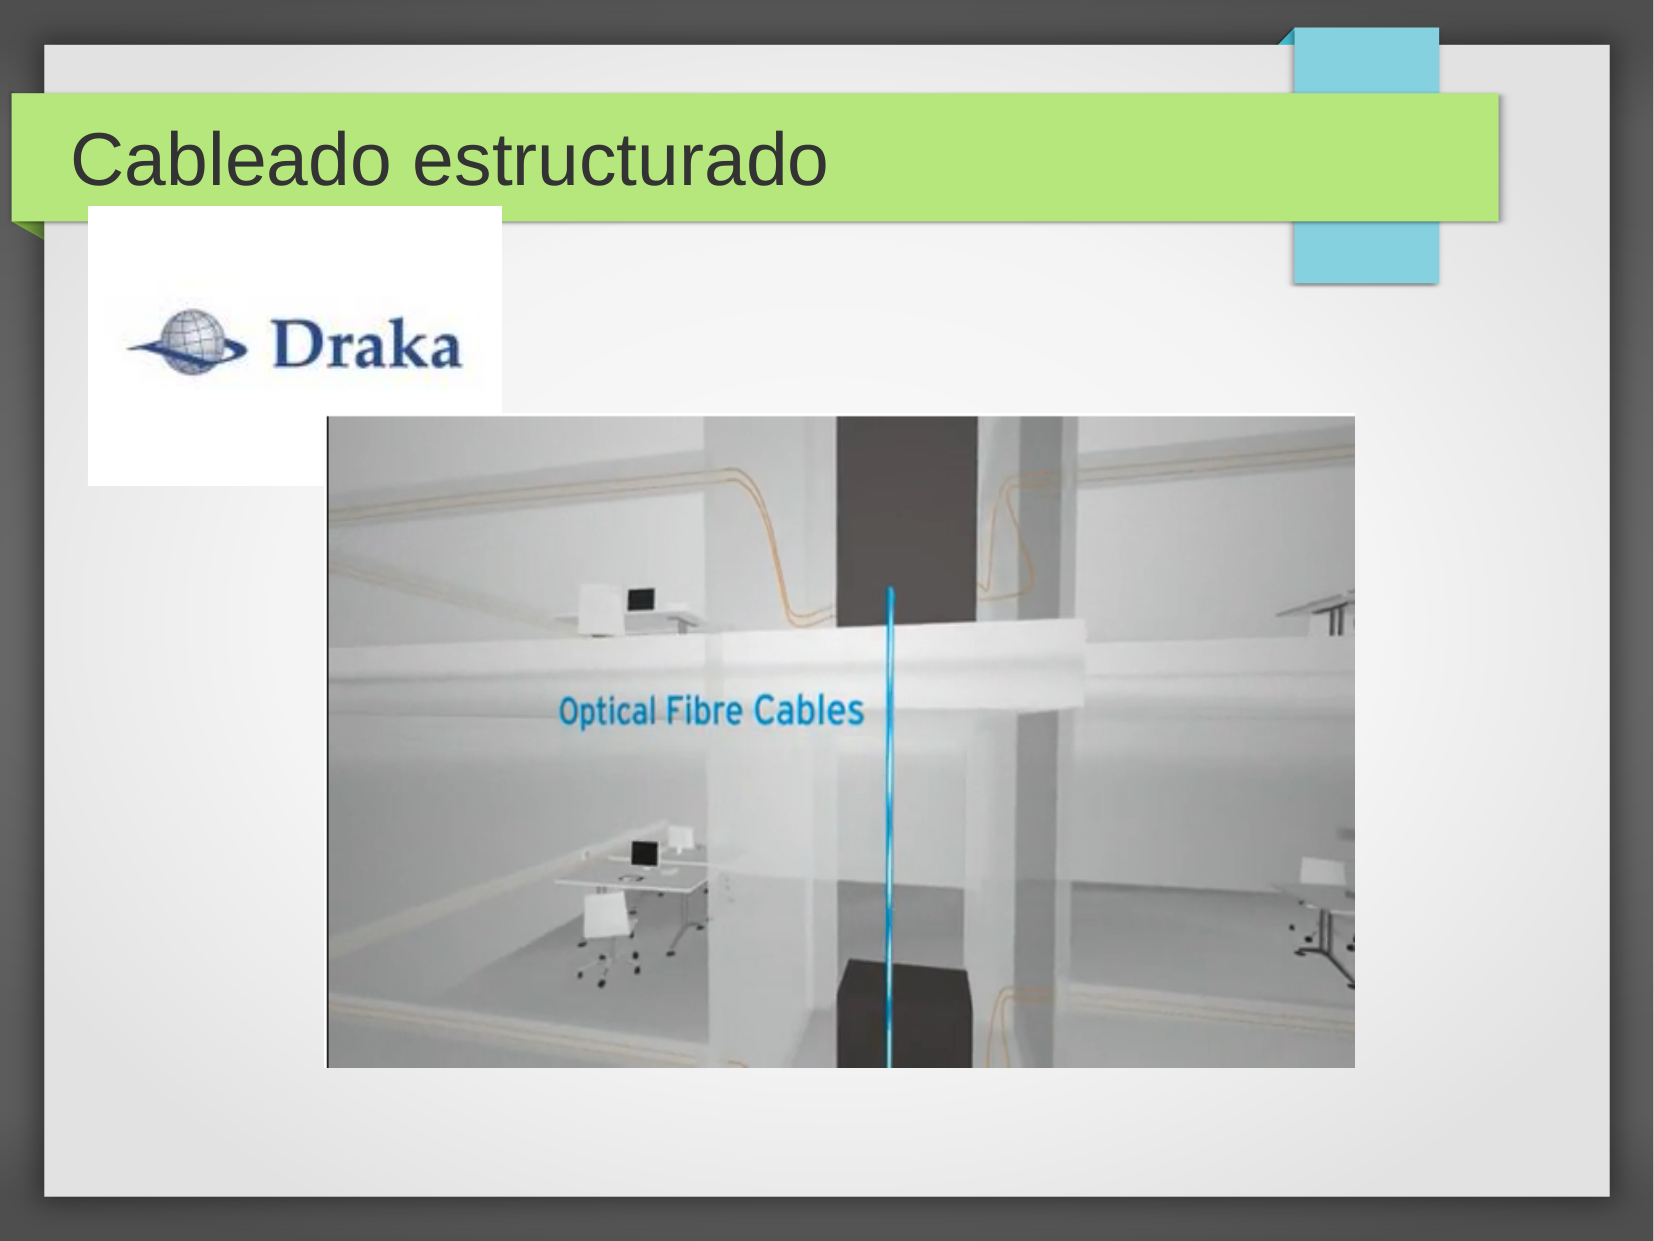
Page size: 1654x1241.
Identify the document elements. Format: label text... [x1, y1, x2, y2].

title Cableado estructurado [70, 106, 1229, 213]
picture [0, 0, 1654, 1241]
